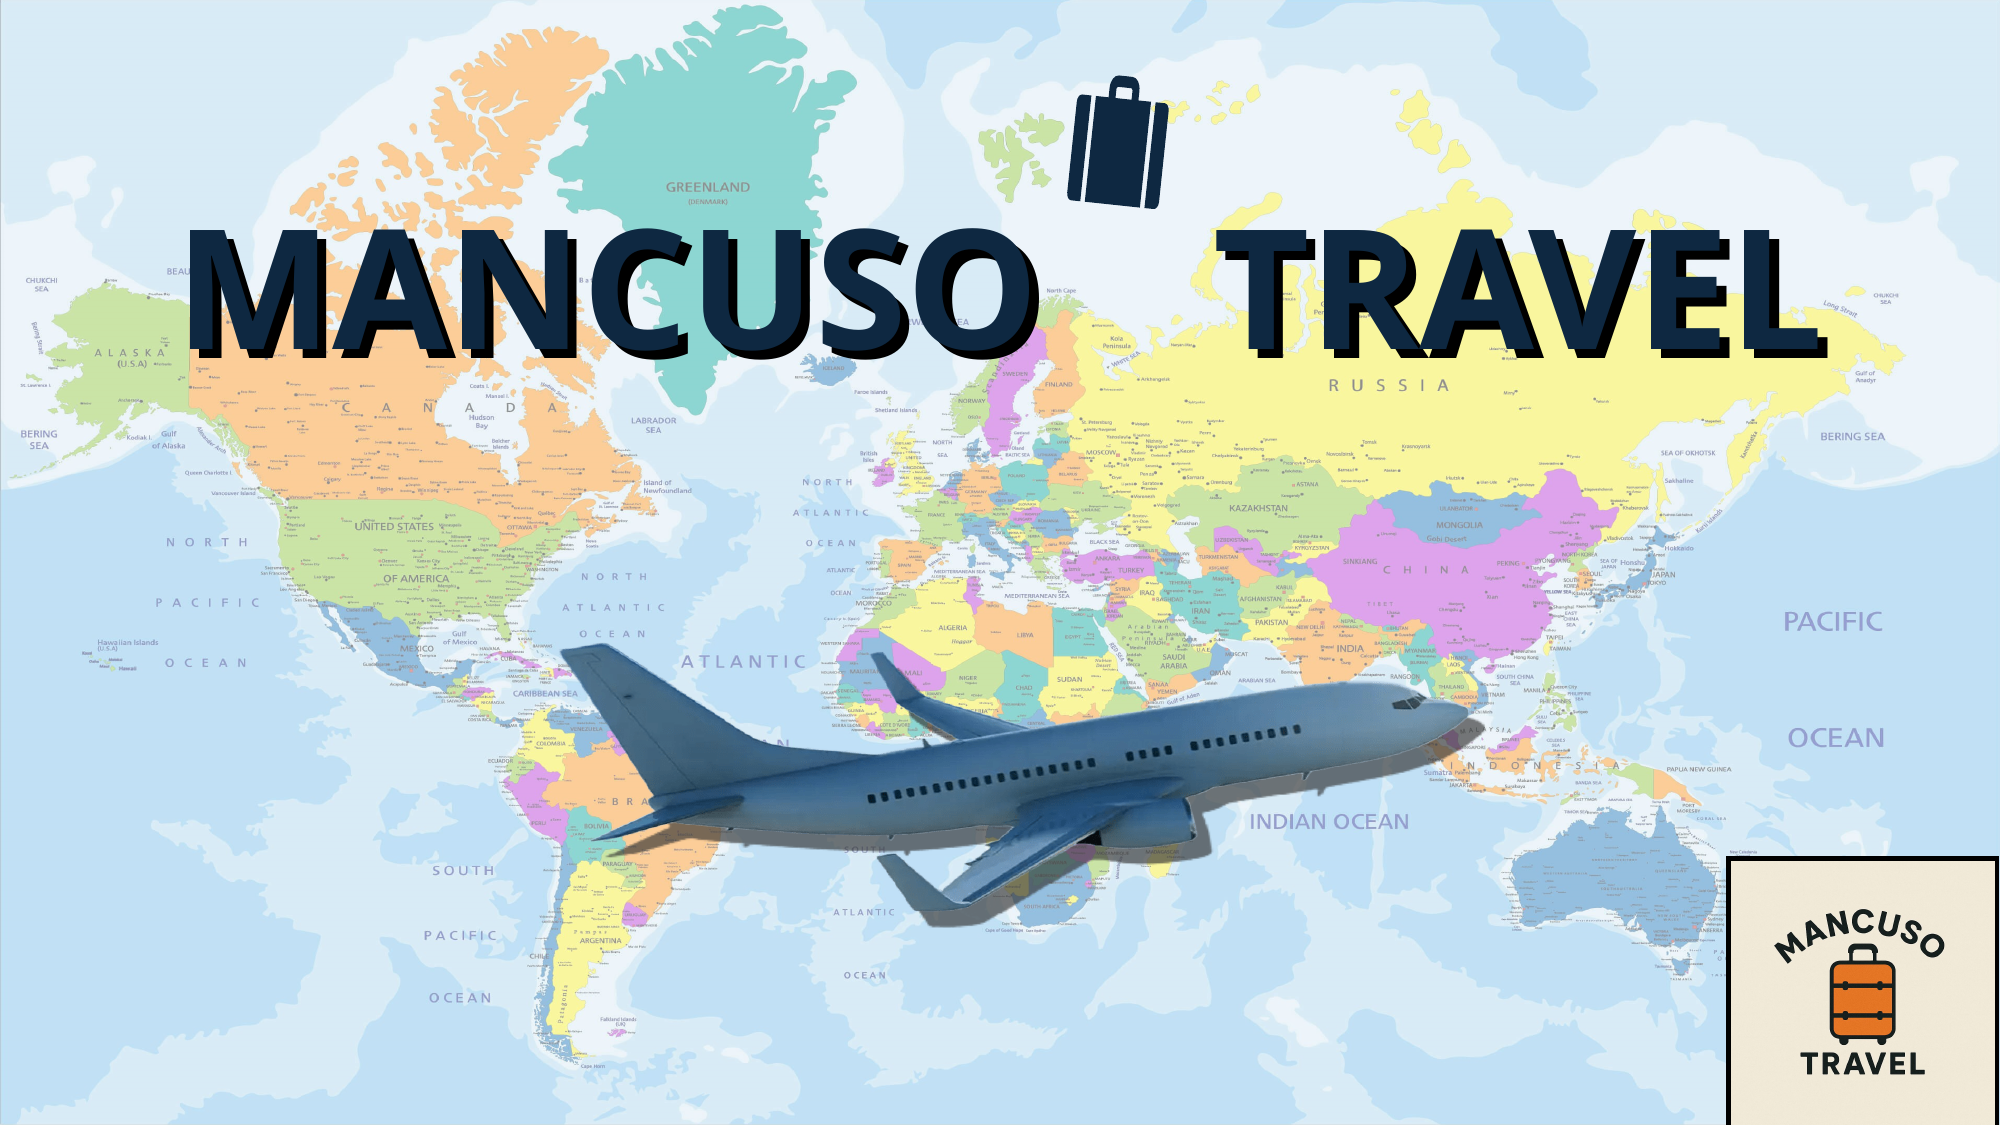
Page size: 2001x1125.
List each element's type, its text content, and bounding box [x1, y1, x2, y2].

picture [1730, 861, 1995, 1125]
picture [1053, 42, 1185, 238]
text_box MANCUSO TRAVEL [160, 175, 1840, 390]
picture [486, 393, 1572, 1045]
